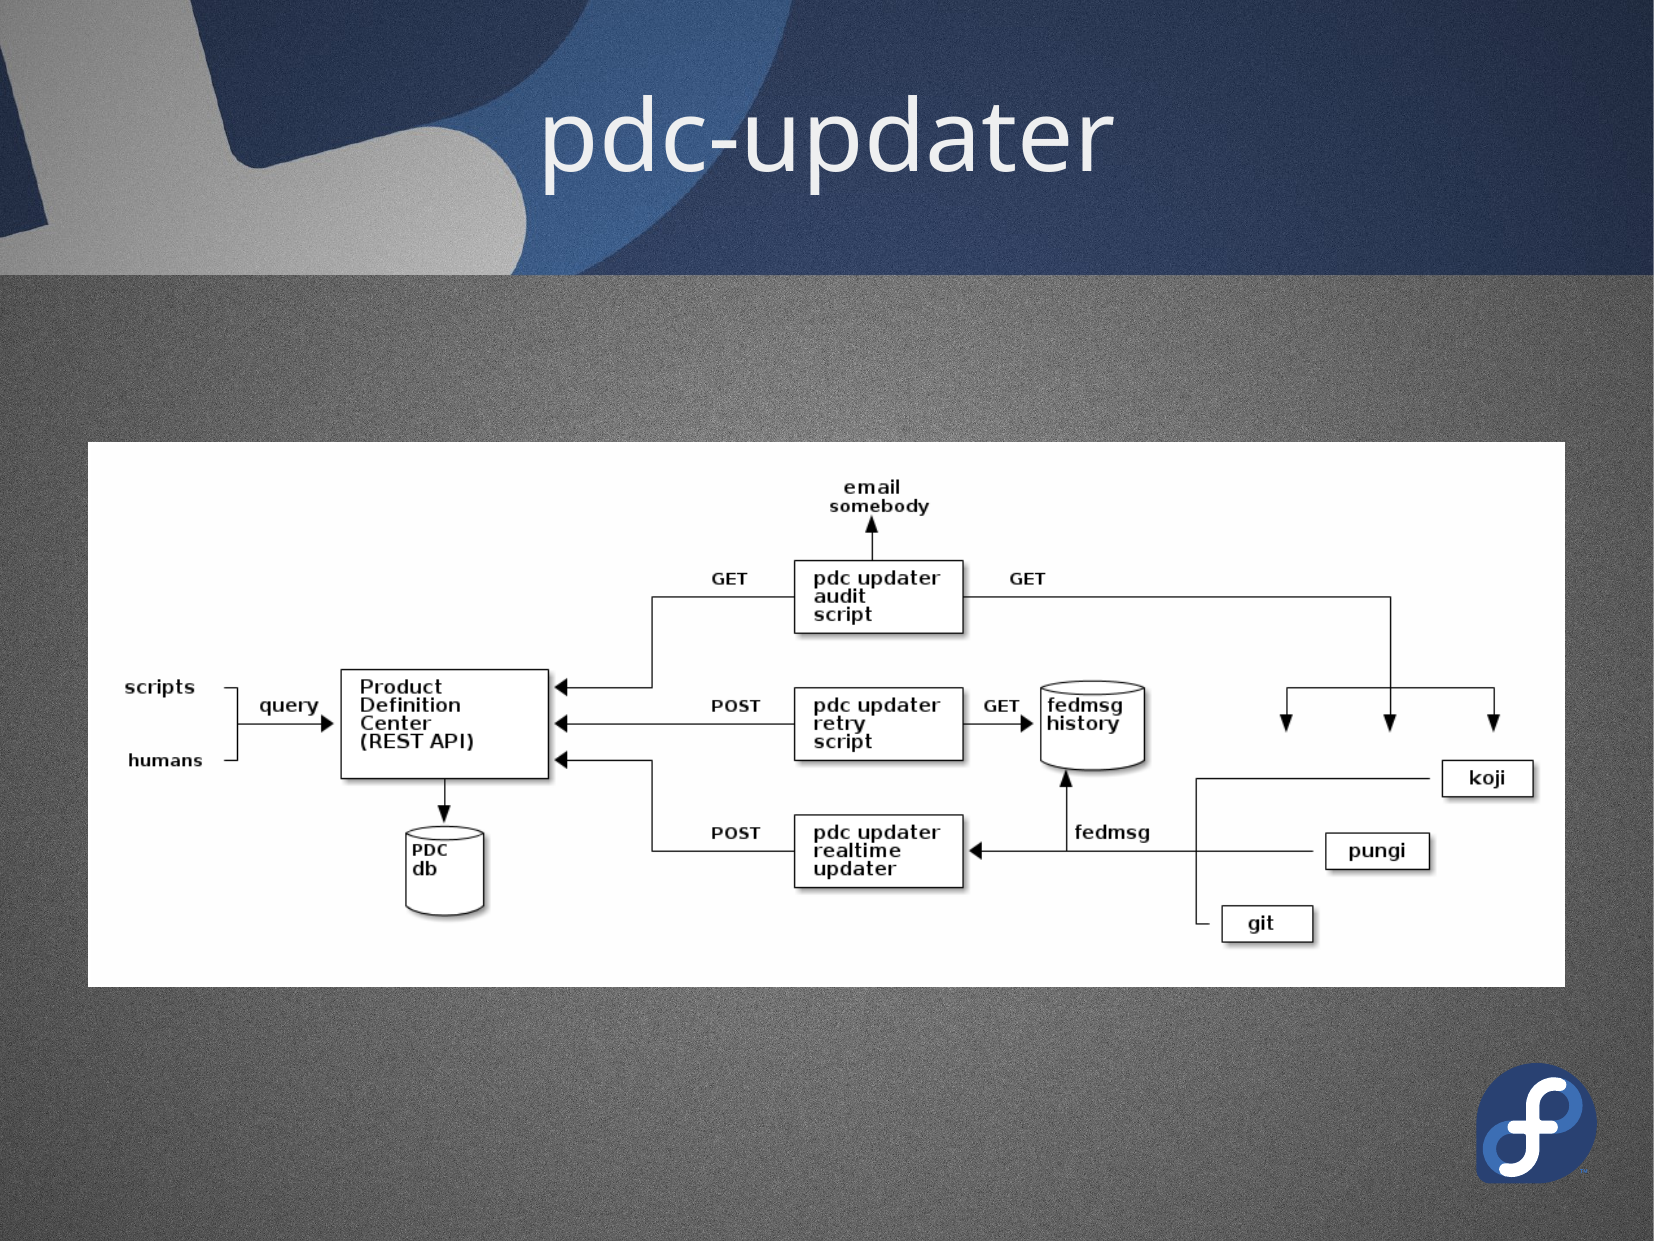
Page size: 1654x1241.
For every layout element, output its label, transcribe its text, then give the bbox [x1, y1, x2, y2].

picture [0, 0, 1654, 1241]
title pdc-updater [88, 29, 1565, 237]
